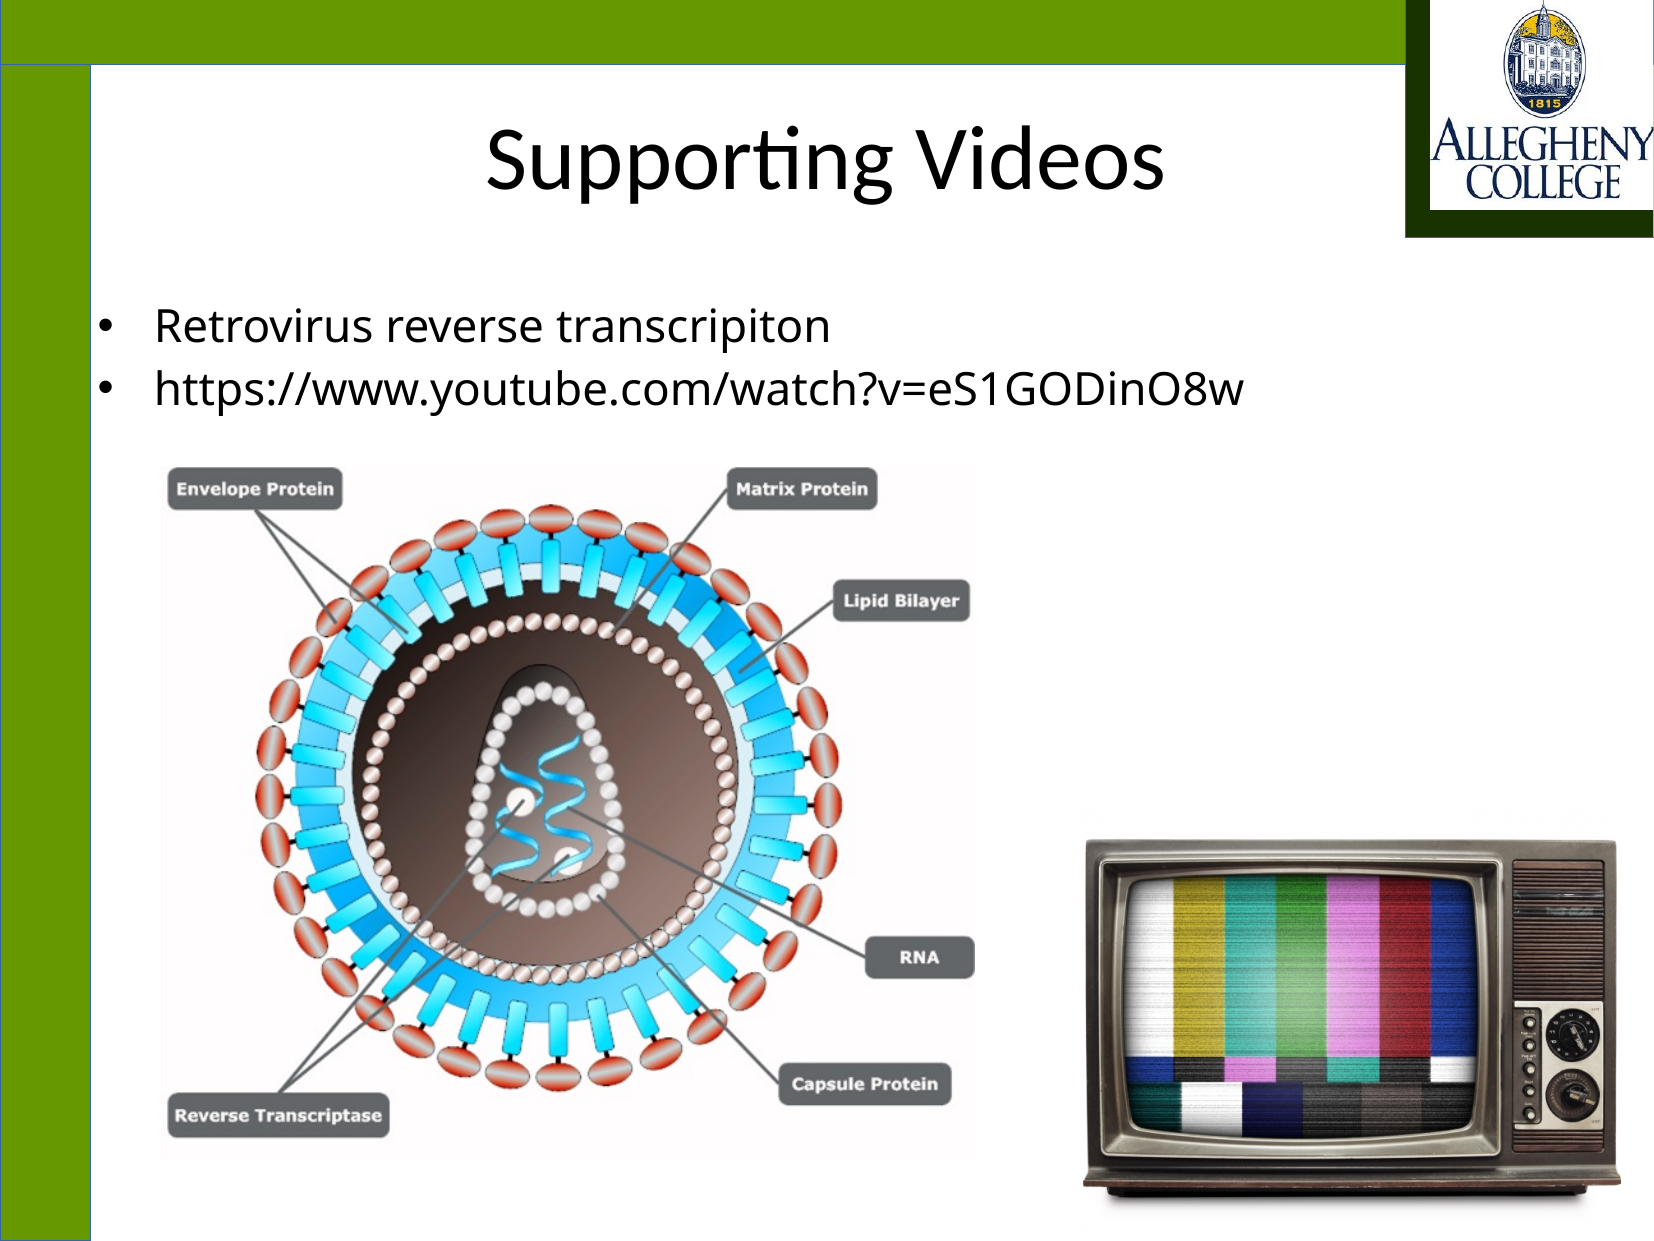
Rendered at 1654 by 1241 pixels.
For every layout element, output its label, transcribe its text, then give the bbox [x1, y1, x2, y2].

picture [1080, 802, 1621, 1236]
list Retrovirus reverse transcripiton https://www.youtube.com/watch?v=eS1GODinO8w [91, 289, 1571, 1108]
picture [1430, 0, 1654, 210]
picture [161, 466, 975, 1160]
title Supporting Videos [91, 65, 1571, 257]
text_box [0, 0, 1654, 1241]
